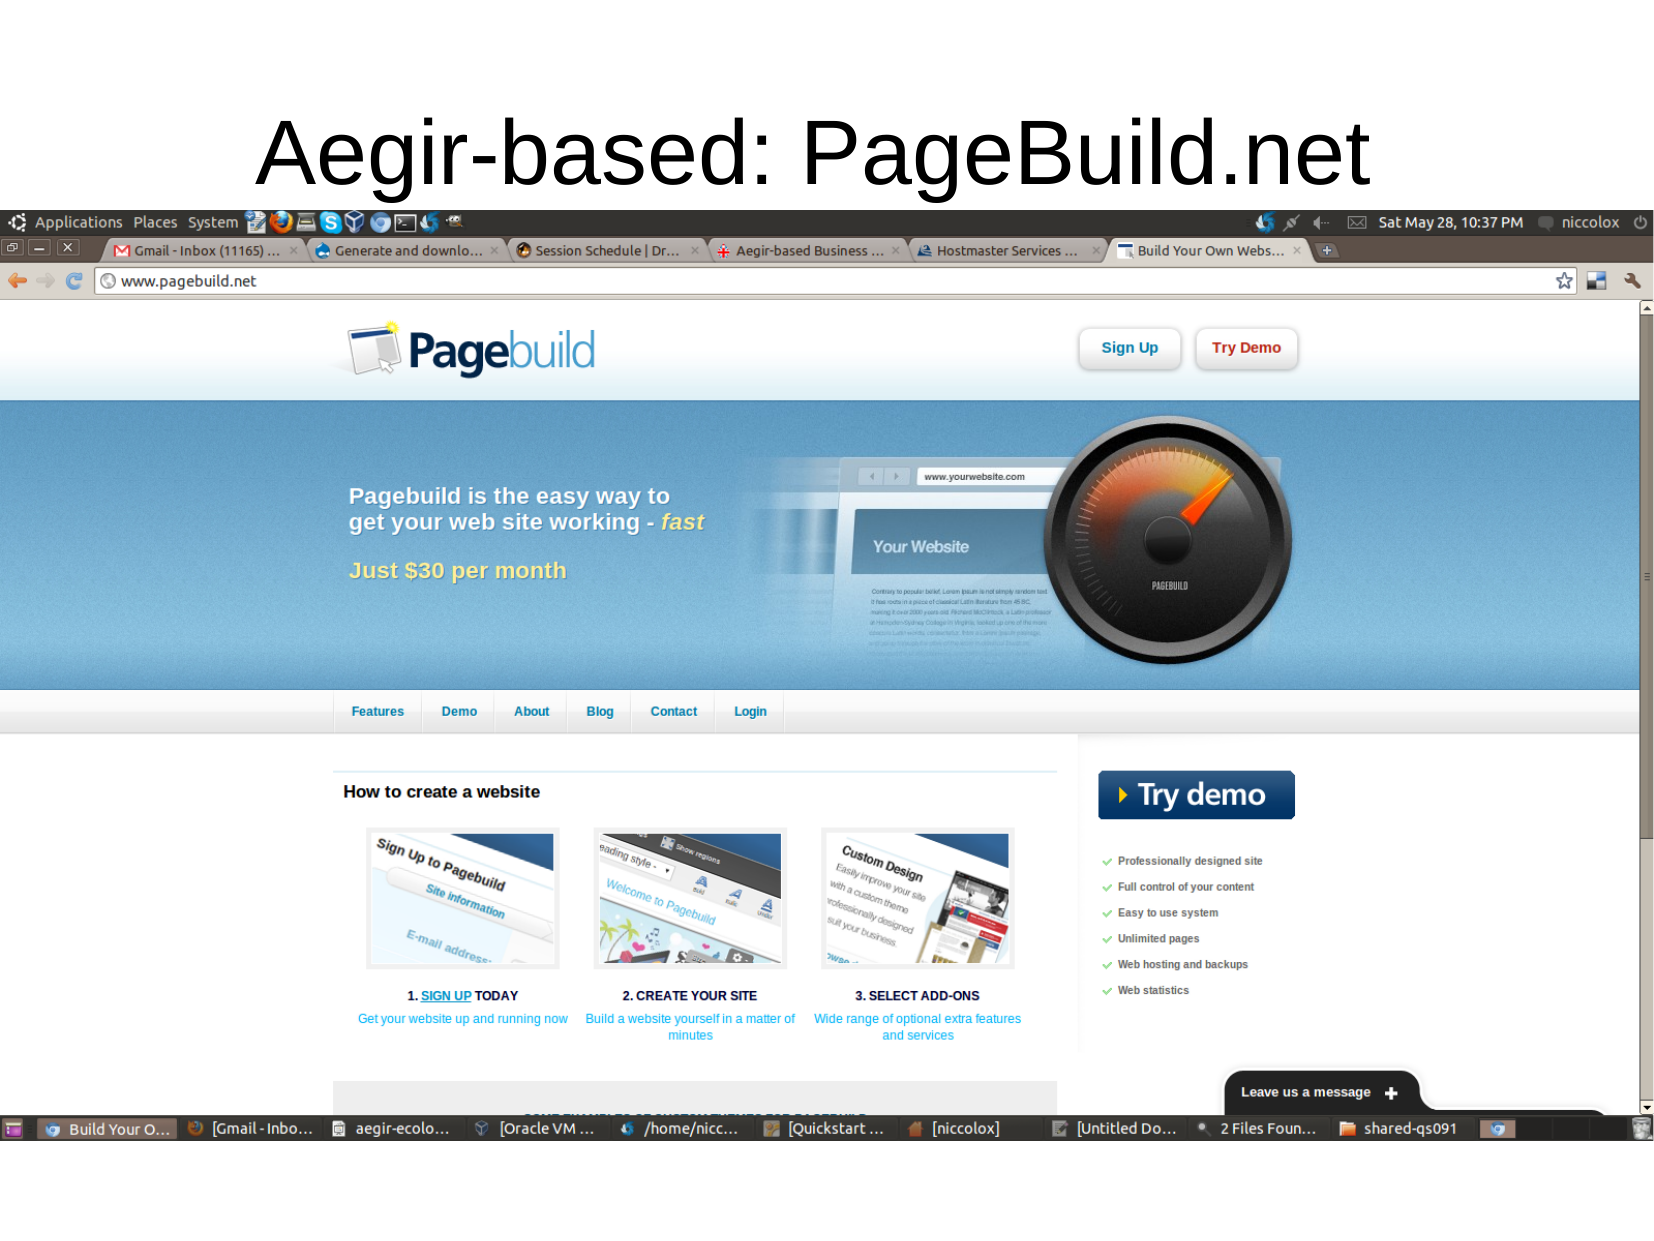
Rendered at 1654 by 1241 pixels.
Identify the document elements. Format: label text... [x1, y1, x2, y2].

picture [0, 210, 1654, 1141]
title Aegir-based: PageBuild.net [82, 56, 1571, 210]
